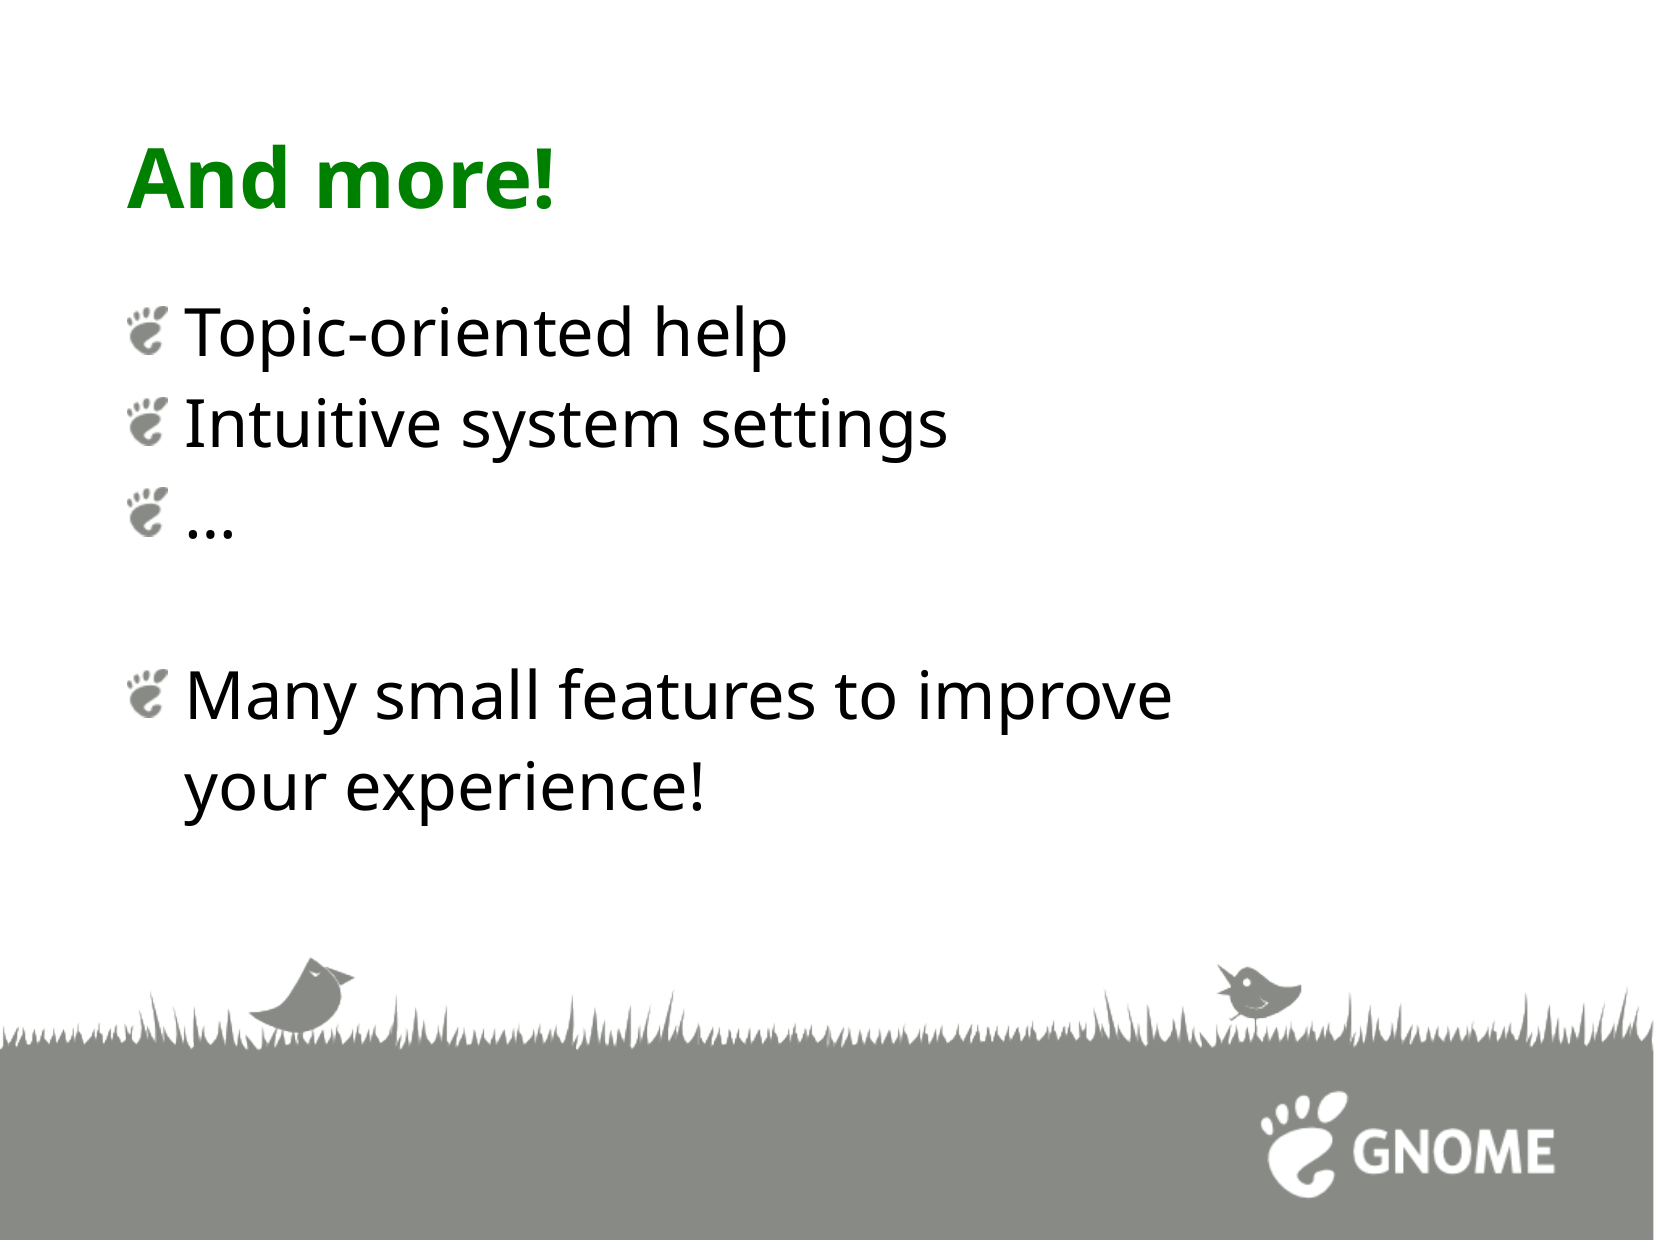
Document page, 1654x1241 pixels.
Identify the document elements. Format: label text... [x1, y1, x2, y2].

picture [0, 0, 1654, 1241]
text_box Topic-oriented help Intuitive system settings … Many small features to improve your experience! [112, 277, 1276, 830]
text_box And more! [112, 112, 1276, 239]
